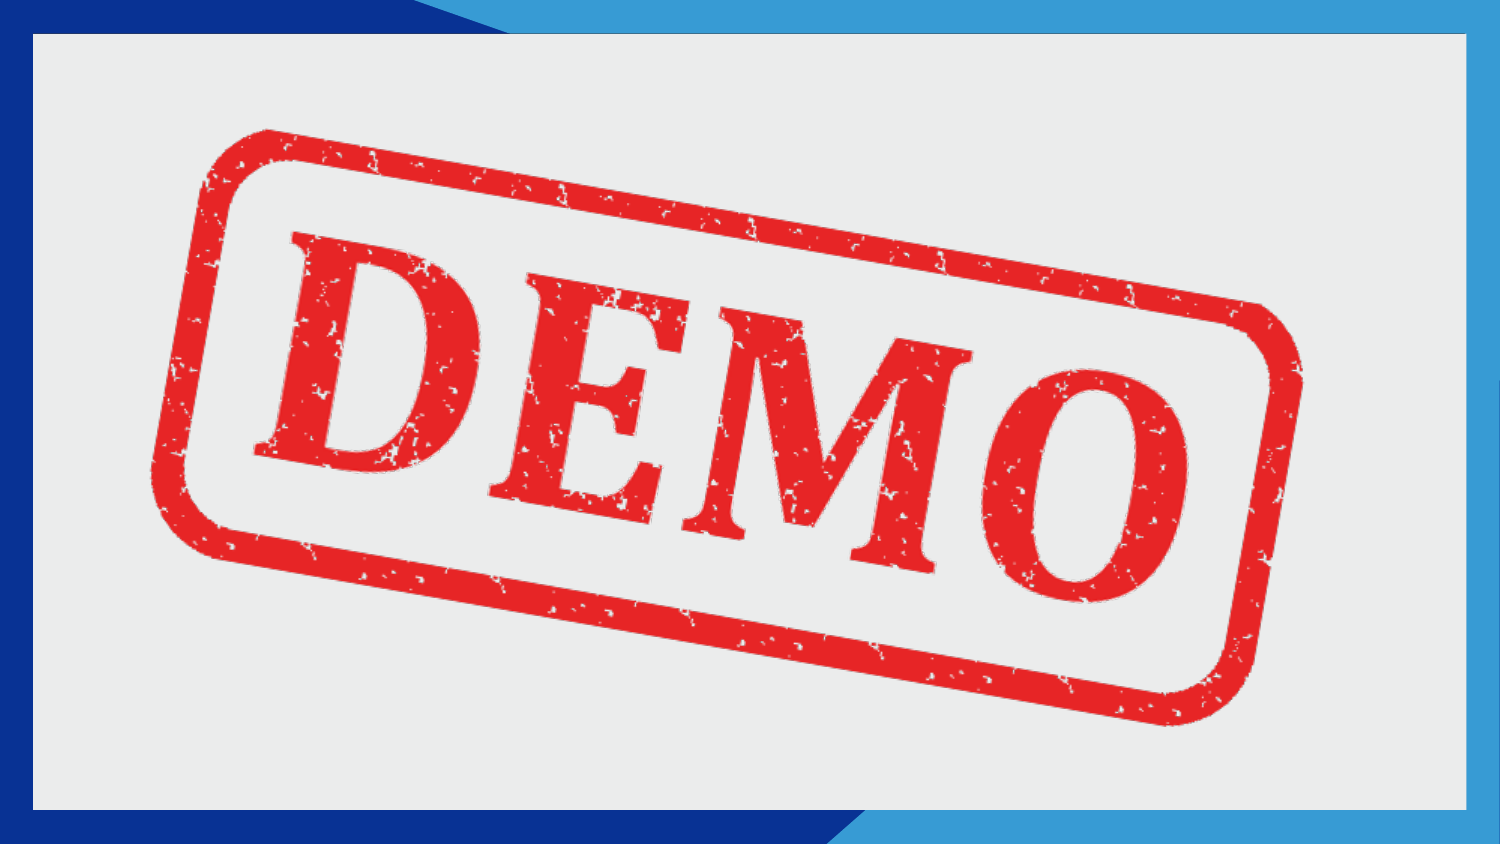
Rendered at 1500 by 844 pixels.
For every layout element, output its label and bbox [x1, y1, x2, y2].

picture [107, 118, 1359, 743]
